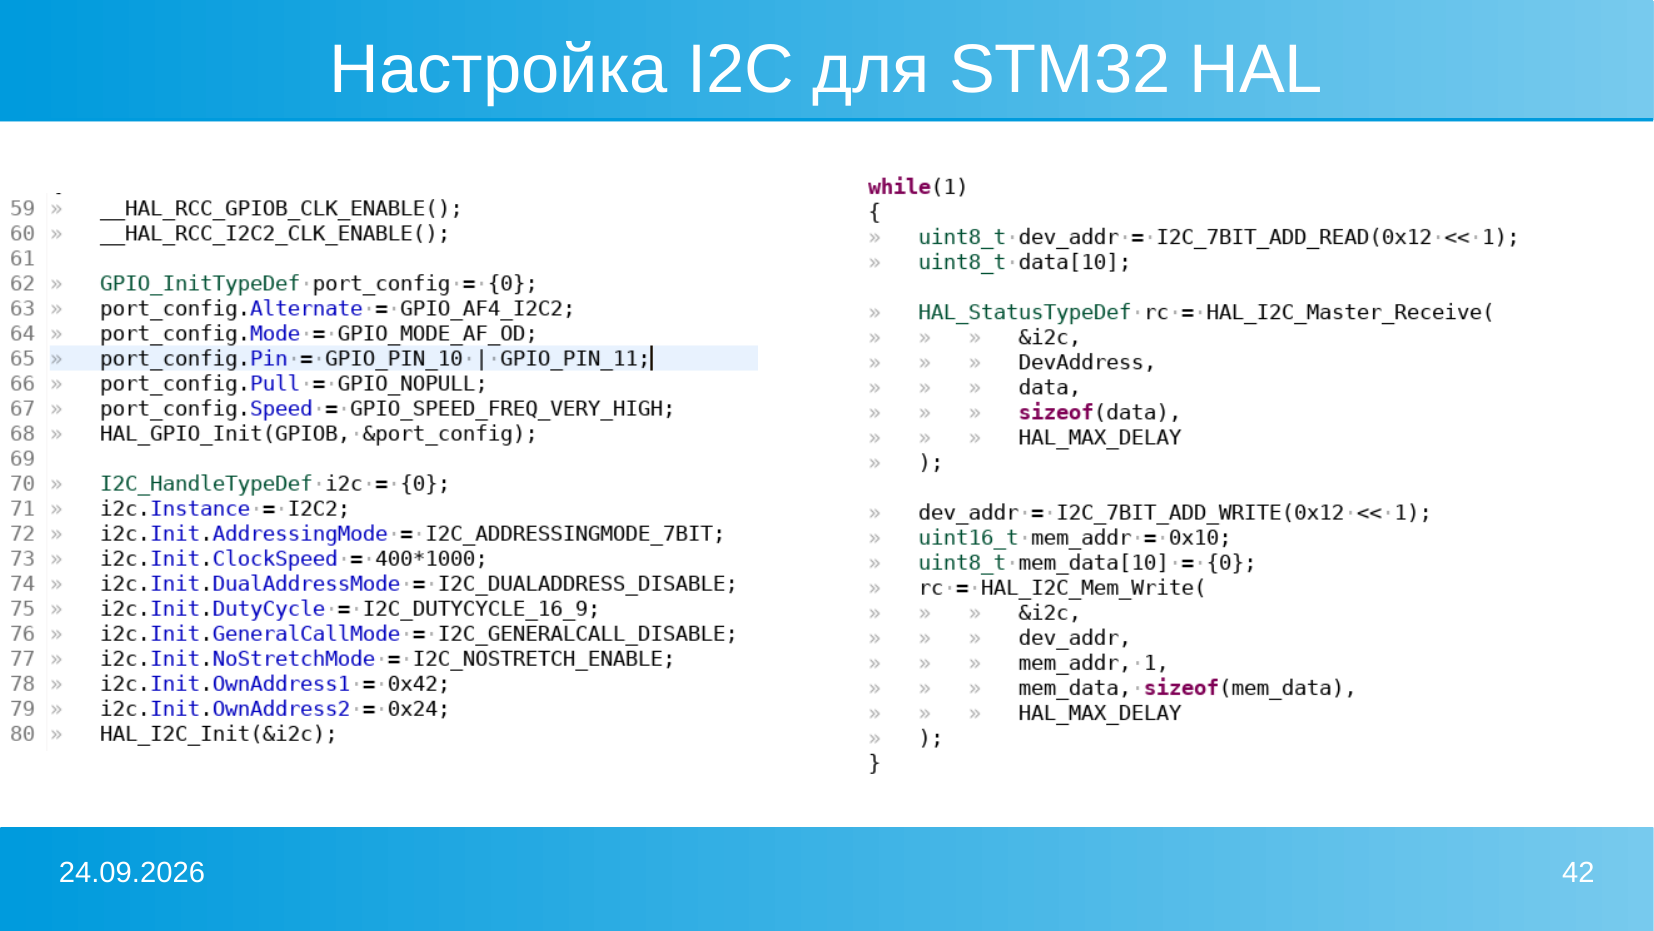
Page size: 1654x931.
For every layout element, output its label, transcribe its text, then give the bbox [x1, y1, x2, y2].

picture [0, 193, 758, 751]
title Настройка I2C для STM32 HAL [59, 29, 1595, 108]
picture [842, 149, 1576, 779]
